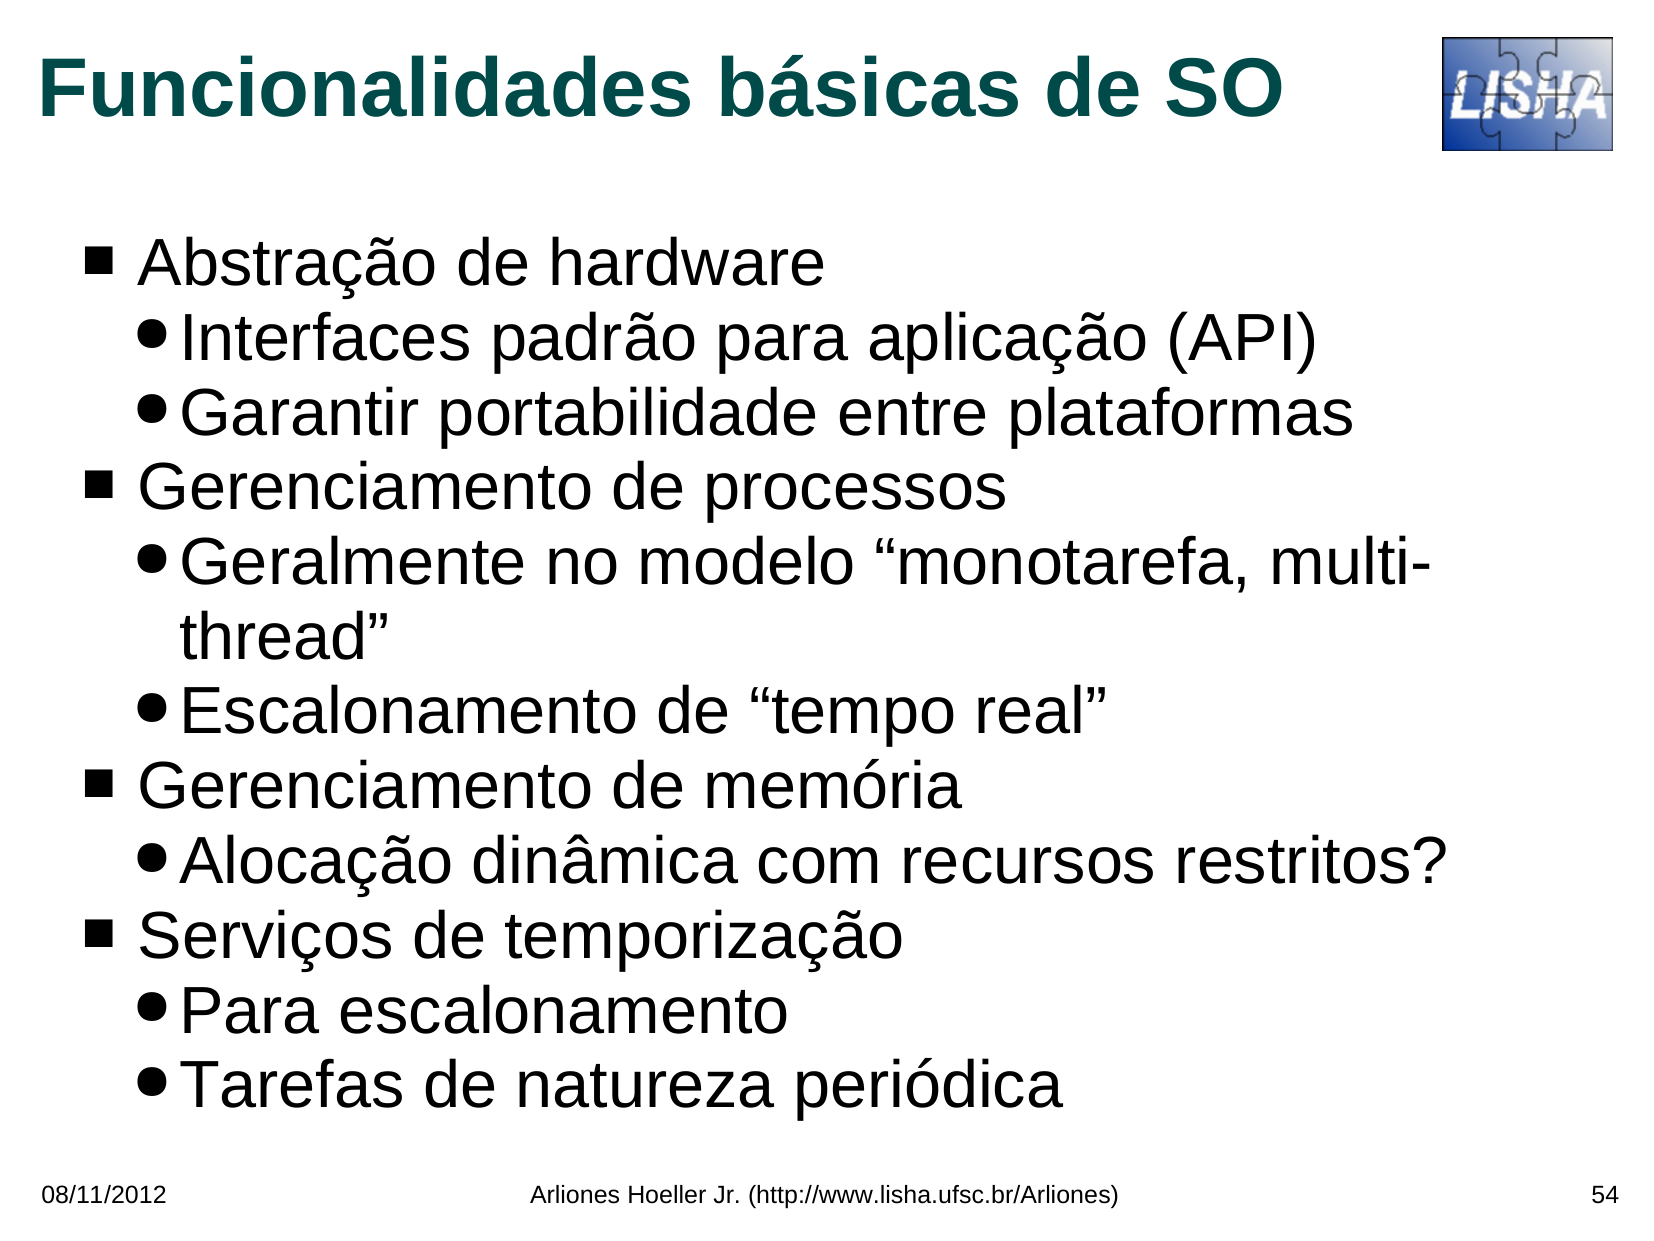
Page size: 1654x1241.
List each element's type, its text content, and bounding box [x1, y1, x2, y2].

list Abstração de hardware Interfaces padrão para aplicação (API) Garantir portabilidade entre plataformas Gerenciamento de processos Geralmente no modelo “monotarefa, multi-thread” Escalonamento de “tempo real” Gerenciamento de memória Alocação dinâmica com recursos restritos? Serviços de temporização Para escalonamento Tarefas de natureza periódica [37, 225, 1613, 1163]
picture [1442, 37, 1613, 151]
title Funcionalidades básicas de SO [37, 6, 1426, 182]
